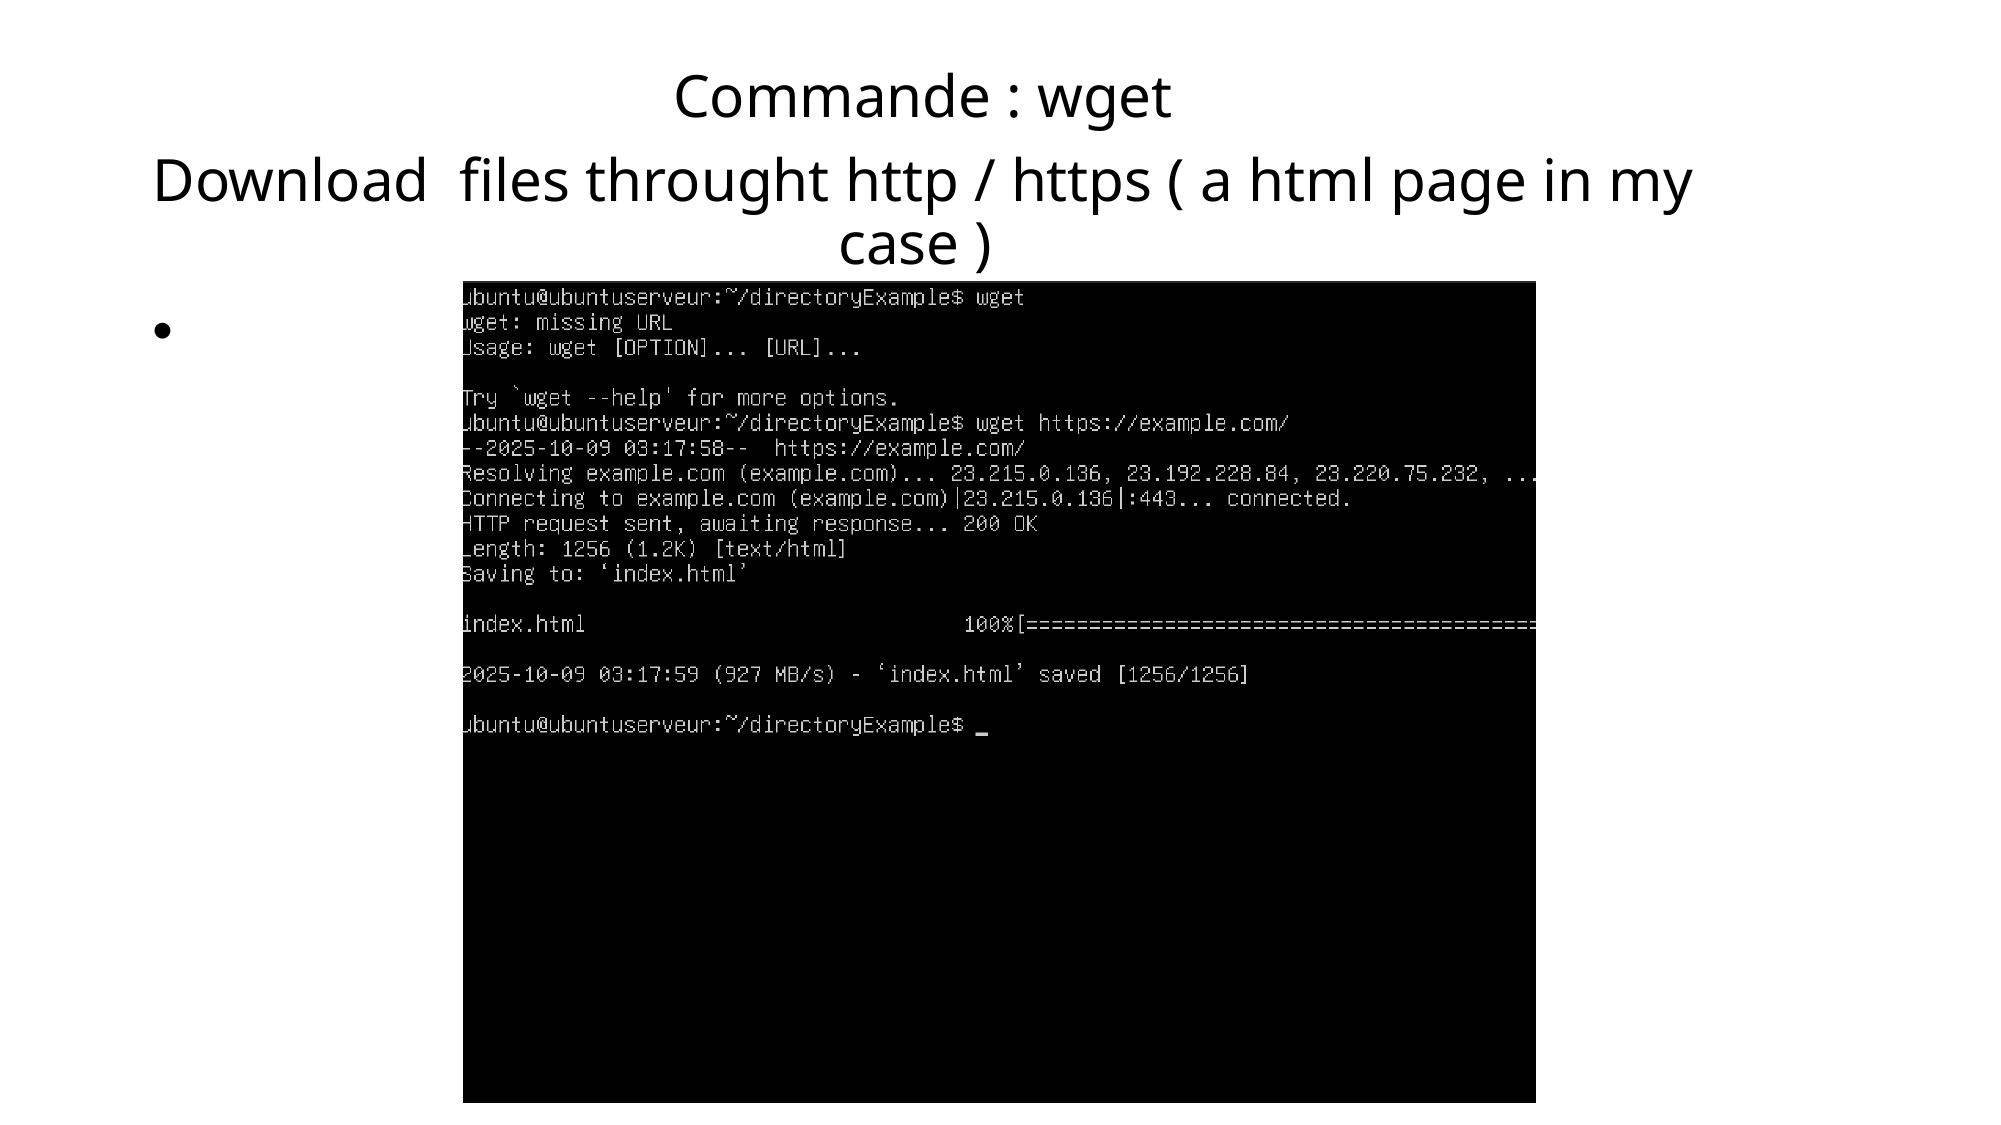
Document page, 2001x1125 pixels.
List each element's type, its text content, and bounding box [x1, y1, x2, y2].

list Commande : wget Download files throught http / https ( a html page in my case ) [137, 59, 1863, 337]
picture [463, 281, 1536, 1103]
